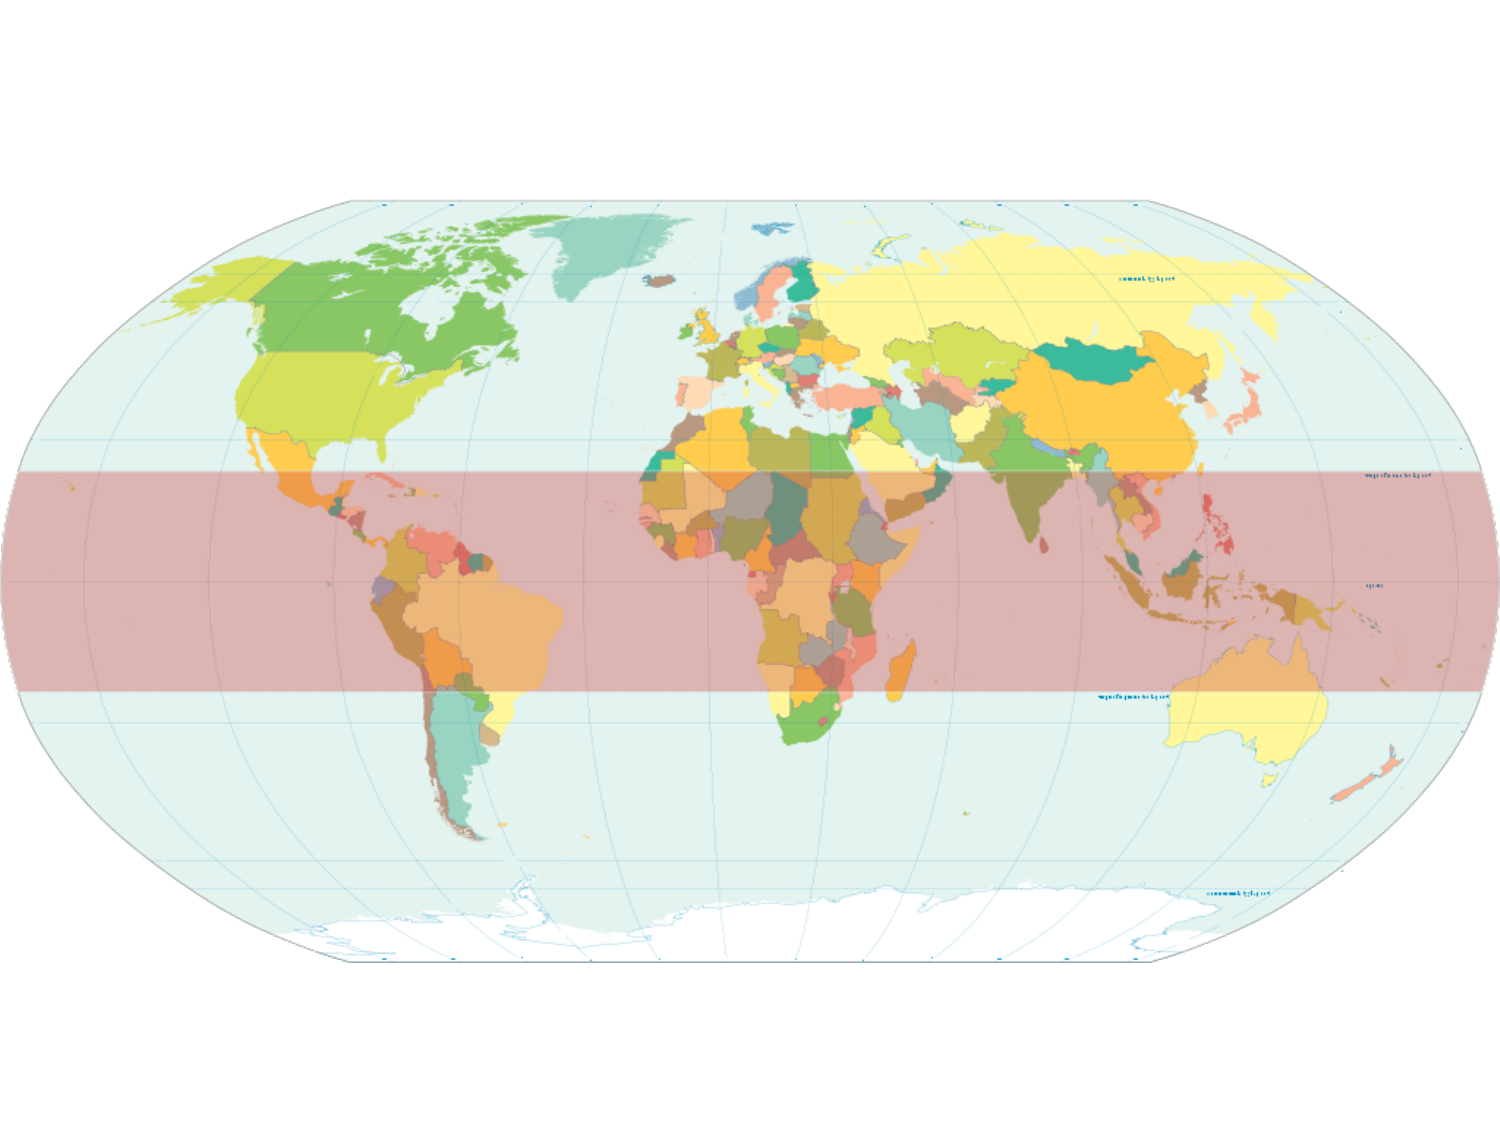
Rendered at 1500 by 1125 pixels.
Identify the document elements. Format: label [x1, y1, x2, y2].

picture [0, 143, 1500, 982]
